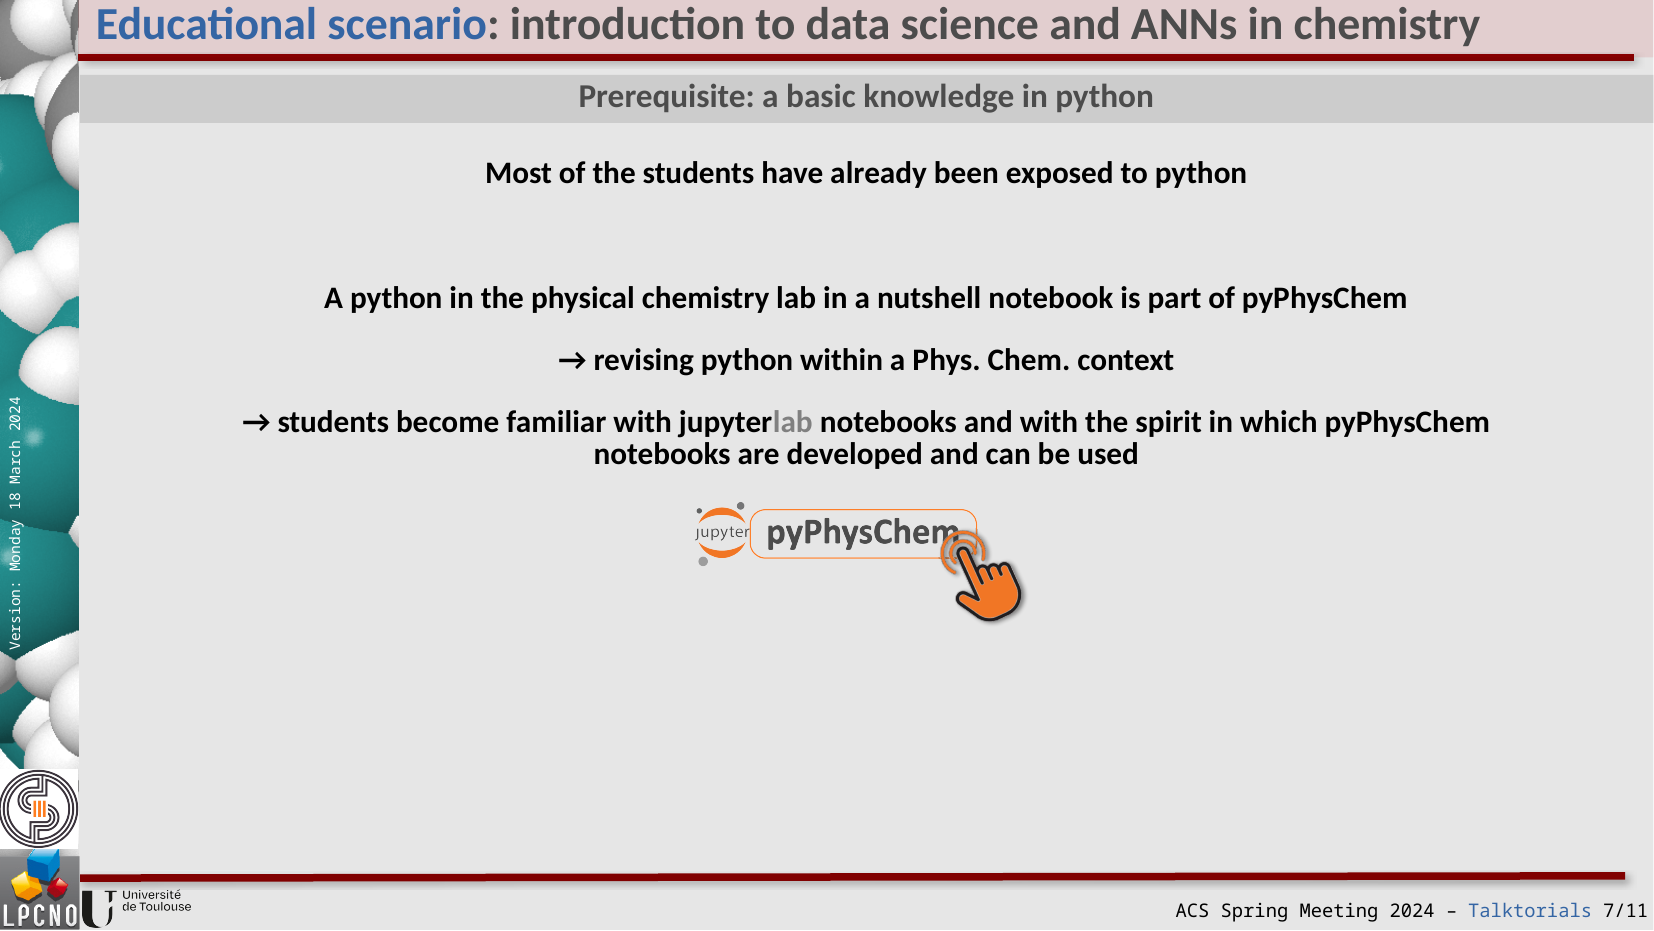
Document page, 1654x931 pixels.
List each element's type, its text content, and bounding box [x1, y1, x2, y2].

title Educational scenario: introduction to data science and ANNs in chemistry [78, 0, 1654, 58]
picture [0, 0, 80, 930]
text_box Most of the students have already been exposed to python A python in the physical chemistry lab in a nutshell notebook is part of pyPhysChem → revising python within a Phys. Chem. context → students become familiar with jupyterlab notebooks and with the spirit in which pyPhysChem notebooks are developed and can be used [163, 152, 1571, 480]
text_box Prerequisite: a basic knowledge in python [79, 74, 1654, 123]
picture [694, 501, 1039, 642]
picture [82, 889, 191, 928]
